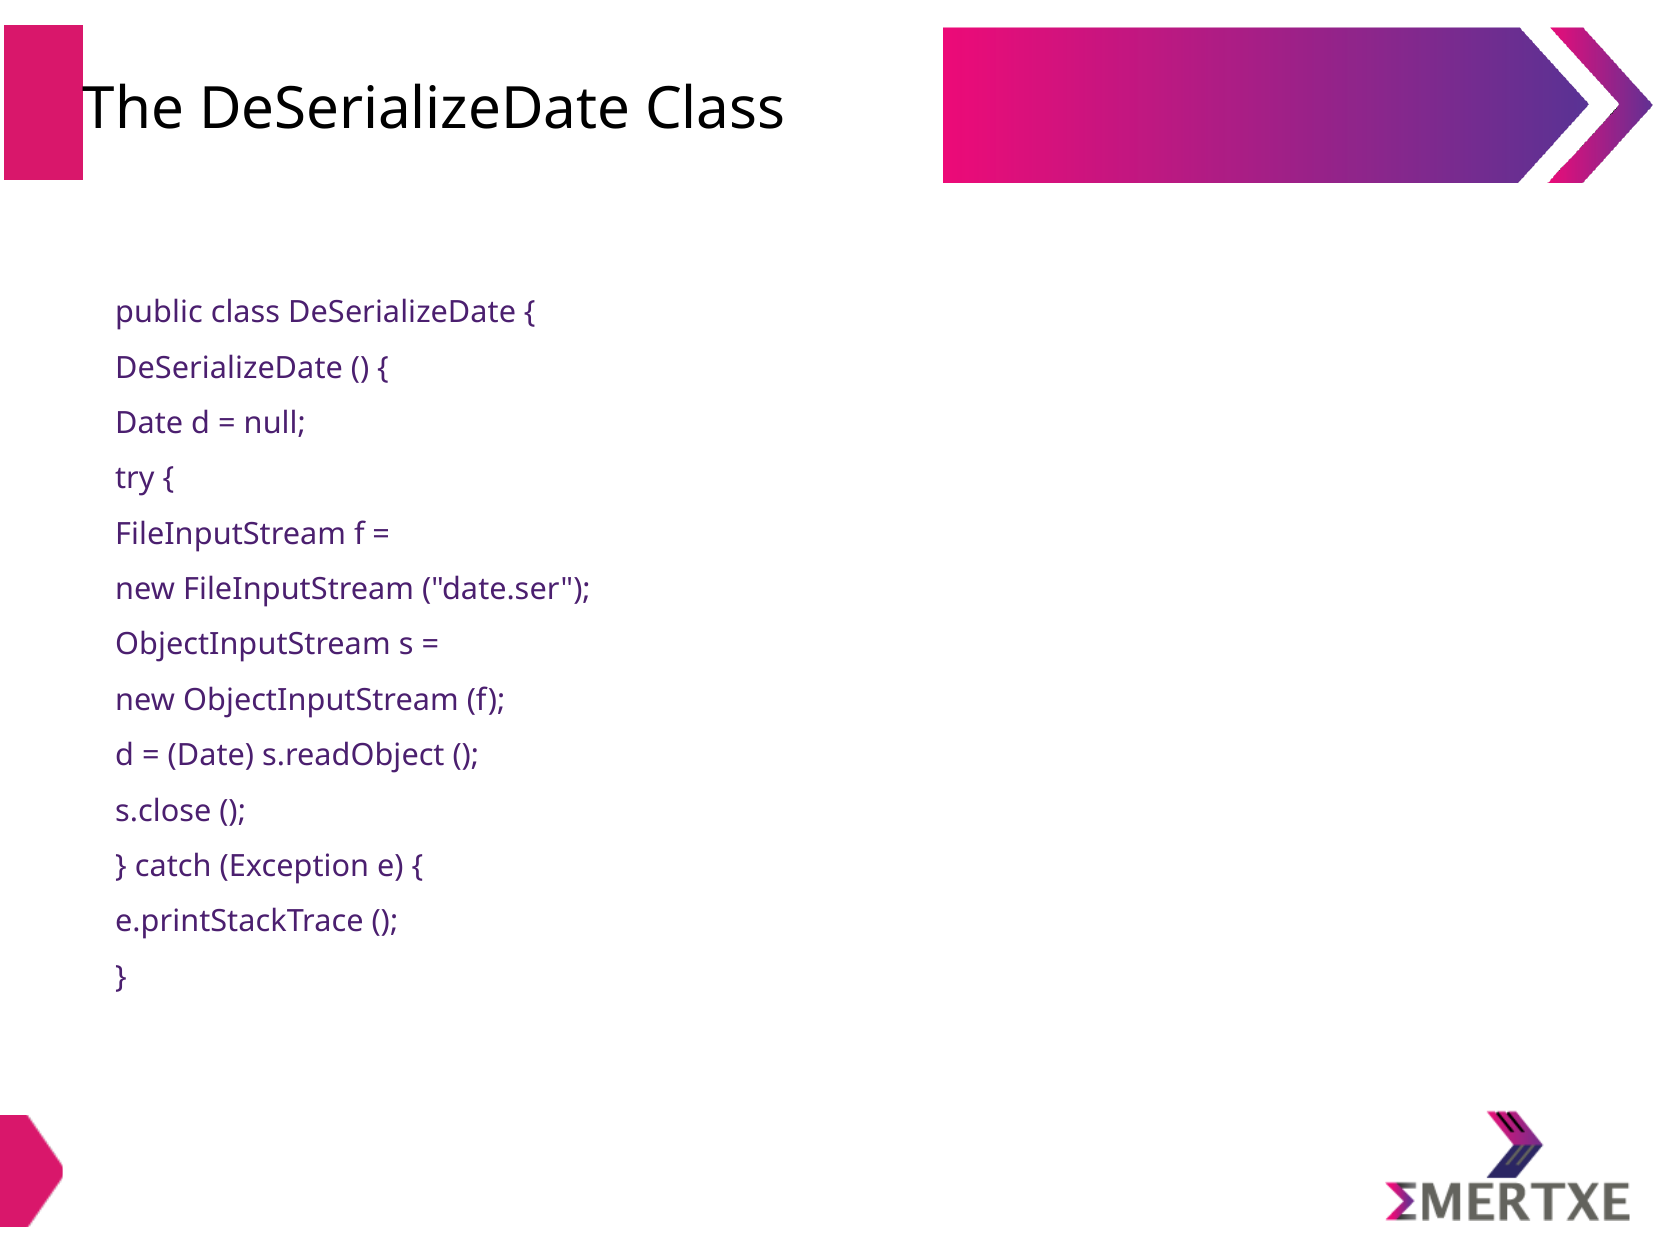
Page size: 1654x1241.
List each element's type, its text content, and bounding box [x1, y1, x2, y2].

picture [1385, 1107, 1631, 1221]
picture [1571, 27, 1653, 183]
list public class DeSerializeDate { DeSerializeDate () { Date d = null; try { FileInputStream f = new FileInputStream ("date.ser"); ObjectInputStream s = new ObjectInputStream (f); d = (Date) s.readObject (); s.close (); } catch (Exception e) { e.printStackTrace (); } [82, 290, 1571, 1010]
title The DeSerializeDate Class [82, 2, 1571, 210]
